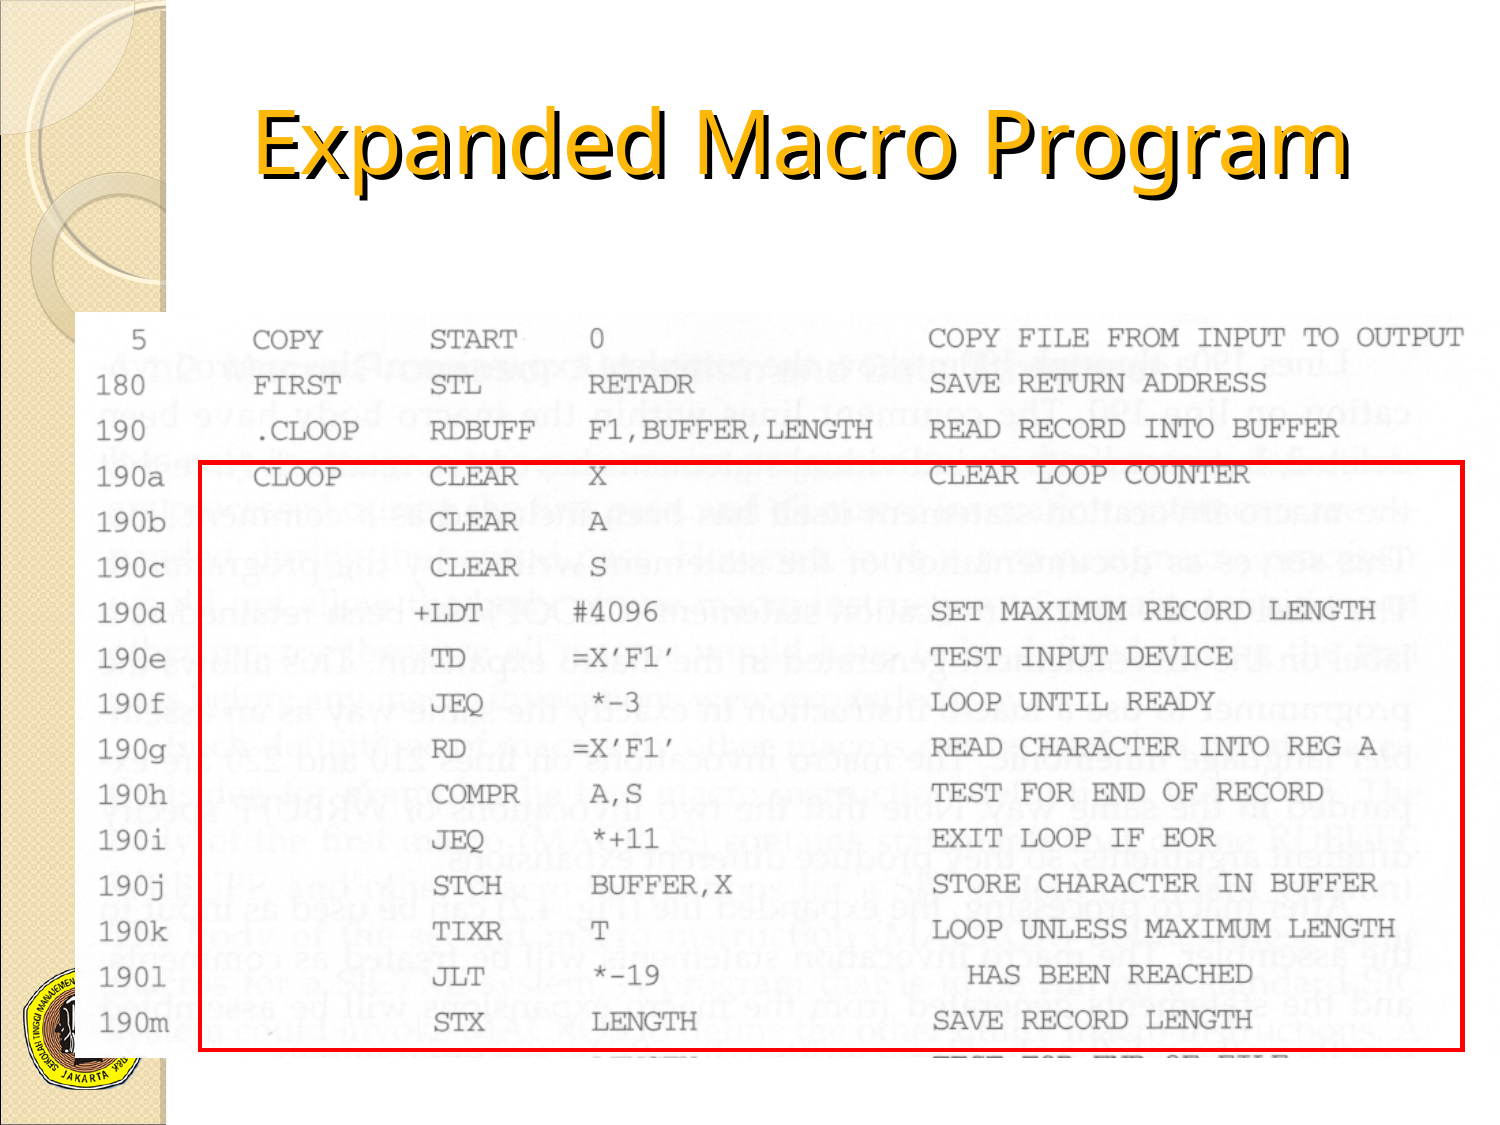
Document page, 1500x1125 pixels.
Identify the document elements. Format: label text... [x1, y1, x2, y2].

picture [136, 0, 166, 4]
text_box Expanded Macro Program [235, 45, 1466, 233]
picture [0, 10, 1500, 1125]
